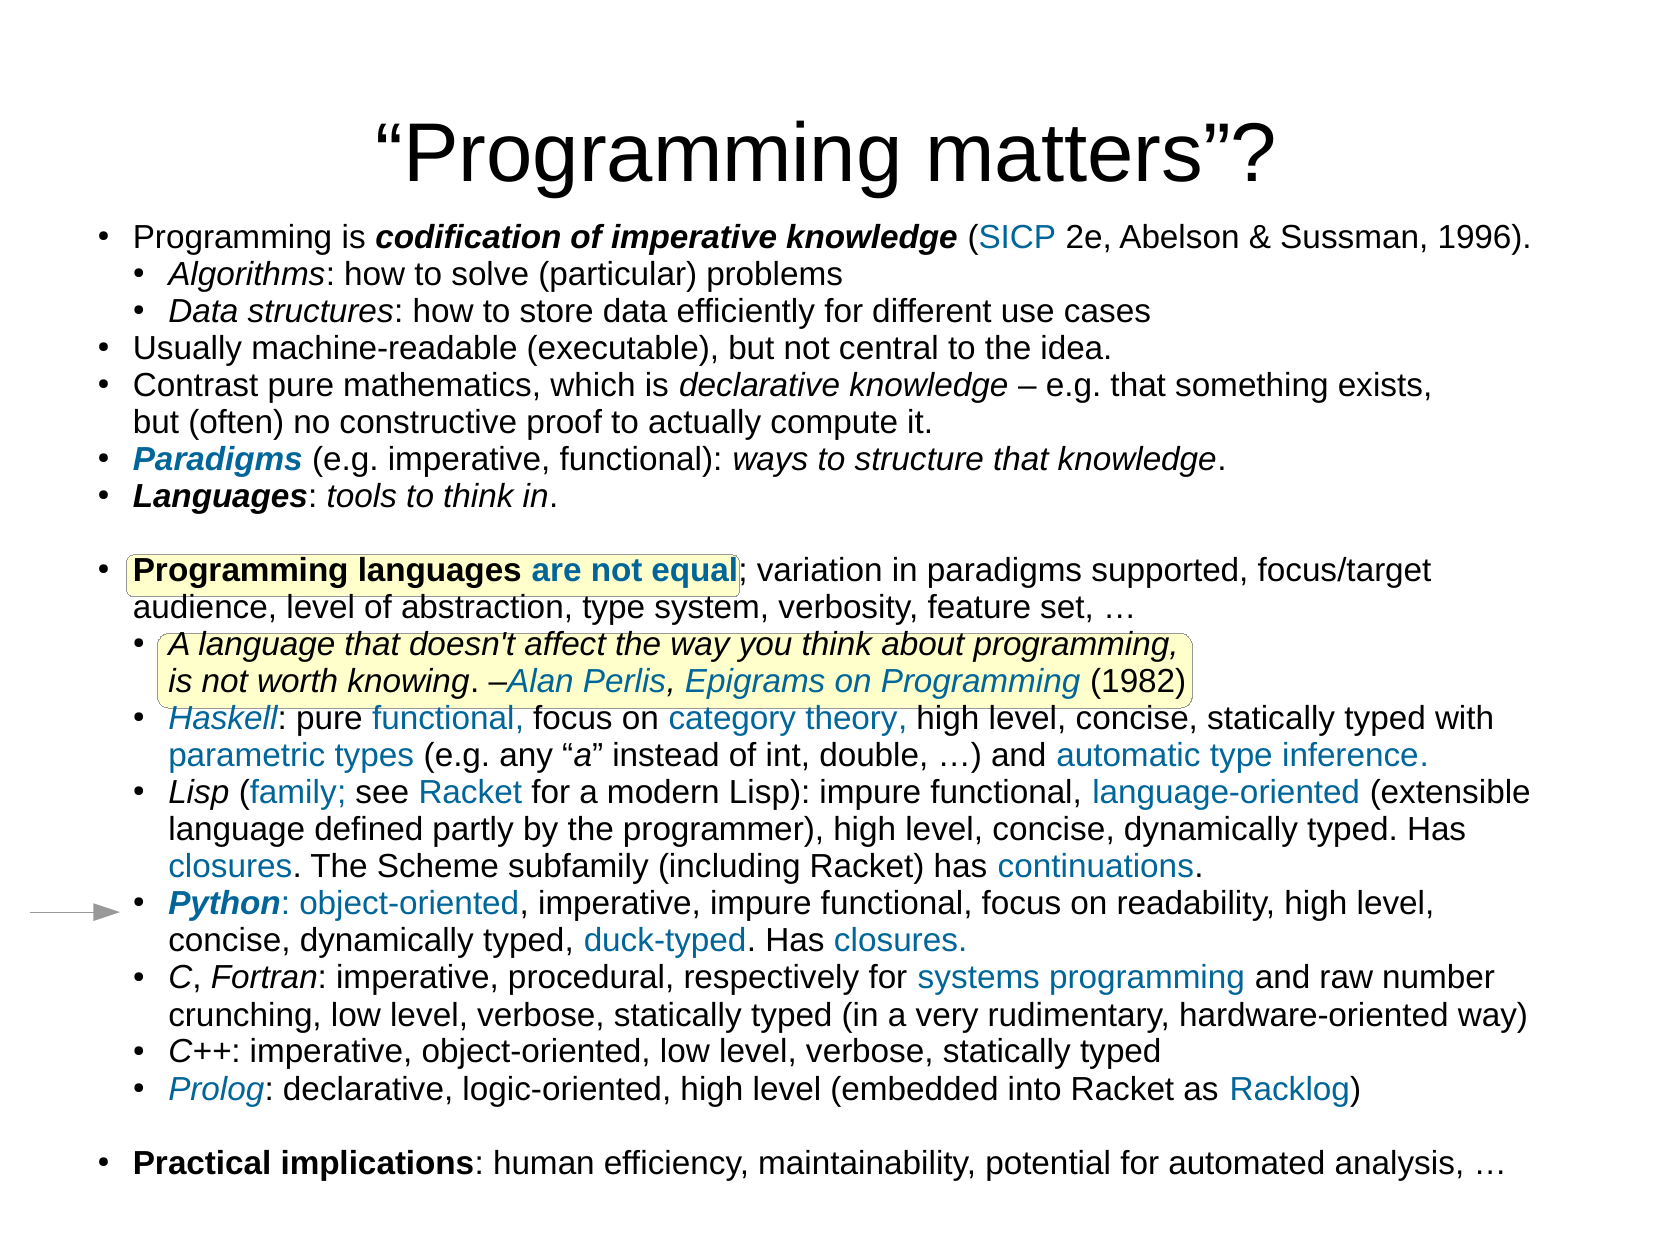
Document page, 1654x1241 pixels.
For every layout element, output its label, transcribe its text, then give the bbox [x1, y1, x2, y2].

text_box Programming is codification of imperative knowledge (SICP 2e, Abelson & Sussman, 1996). Algorithms: how to solve (particular) problems Data structures: how to store data efficiently for different use cases Usually machine-readable (executable), but not central to the idea. Contrast pure mathematics, which is declarative knowledge – e.g. that something exists, but (often) no constructive proof to actually compute it. Paradigms (e.g. imperative, functional): ways to structure that knowledge. Languages: tools to think in. Programming languages are not equal; variation in paradigms supported, focus/target audience, level of abstraction, type system, verbosity, feature set, … A language that doesn't affect the way you think about programming, is not worth knowing. –Alan Perlis, Epigrams on Programming (1982) Haskell: pure functional, focus on category theory, high level, concise, statically typed with parametric types (e.g. any “a” instead of int, double, …) and automatic type inference. Lisp (family; see Racket for a modern Lisp): impure functional, language-oriented (extensible language defined partly by the programmer), high level, concise, dynamically typed. Has closures. The Scheme subfamily (including Racket) has continuations. Python: object-oriented, imperative, impure functional, focus on readability, high level, concise, dynamically typed, duck-typed. Has closures. C, Fortran: imperative, procedural, respectively for systems programming and raw number crunching, low level, verbose, statically typed (in a very rudimentary, hardware-oriented way) C++: imperative, object-oriented, low level, verbose, statically typed Prolog: declarative, logic-oriented, high level (embedded into Racket as Racklog) Practical implications: human efficiency, maintainability, potential for automated analysis, … [82, 211, 1561, 1201]
title “Programming matters”? [82, 49, 1571, 257]
